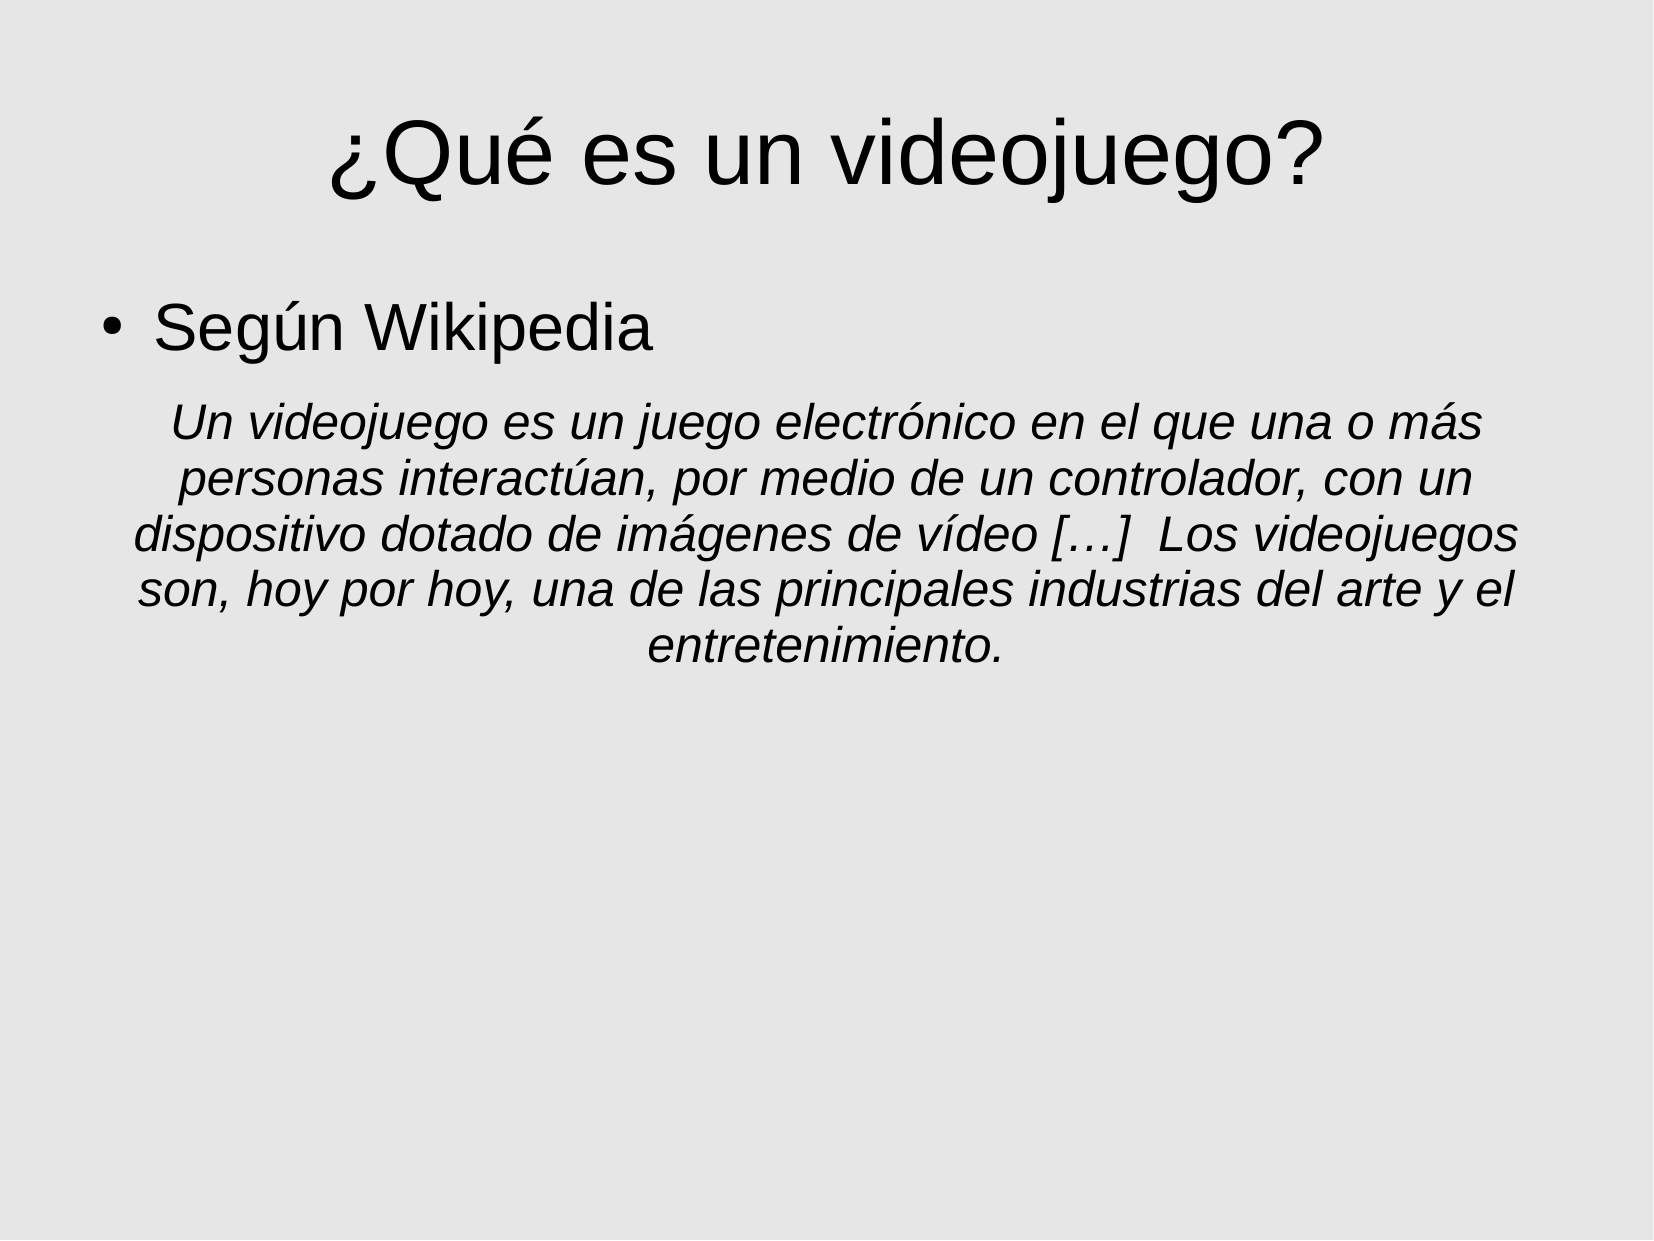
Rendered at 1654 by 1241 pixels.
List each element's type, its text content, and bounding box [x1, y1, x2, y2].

list Según Wikipedia Un videojuego es un juego electrónico en el que una o más personas interactúan, por medio de un controlador, con un dispositivo dotado de imágenes de vídeo […] Los videojuegos son, hoy por hoy, una de las principales industrias del arte y el entretenimiento. [82, 290, 1571, 1010]
title ¿Qué es un videojuego? [82, 49, 1571, 257]
